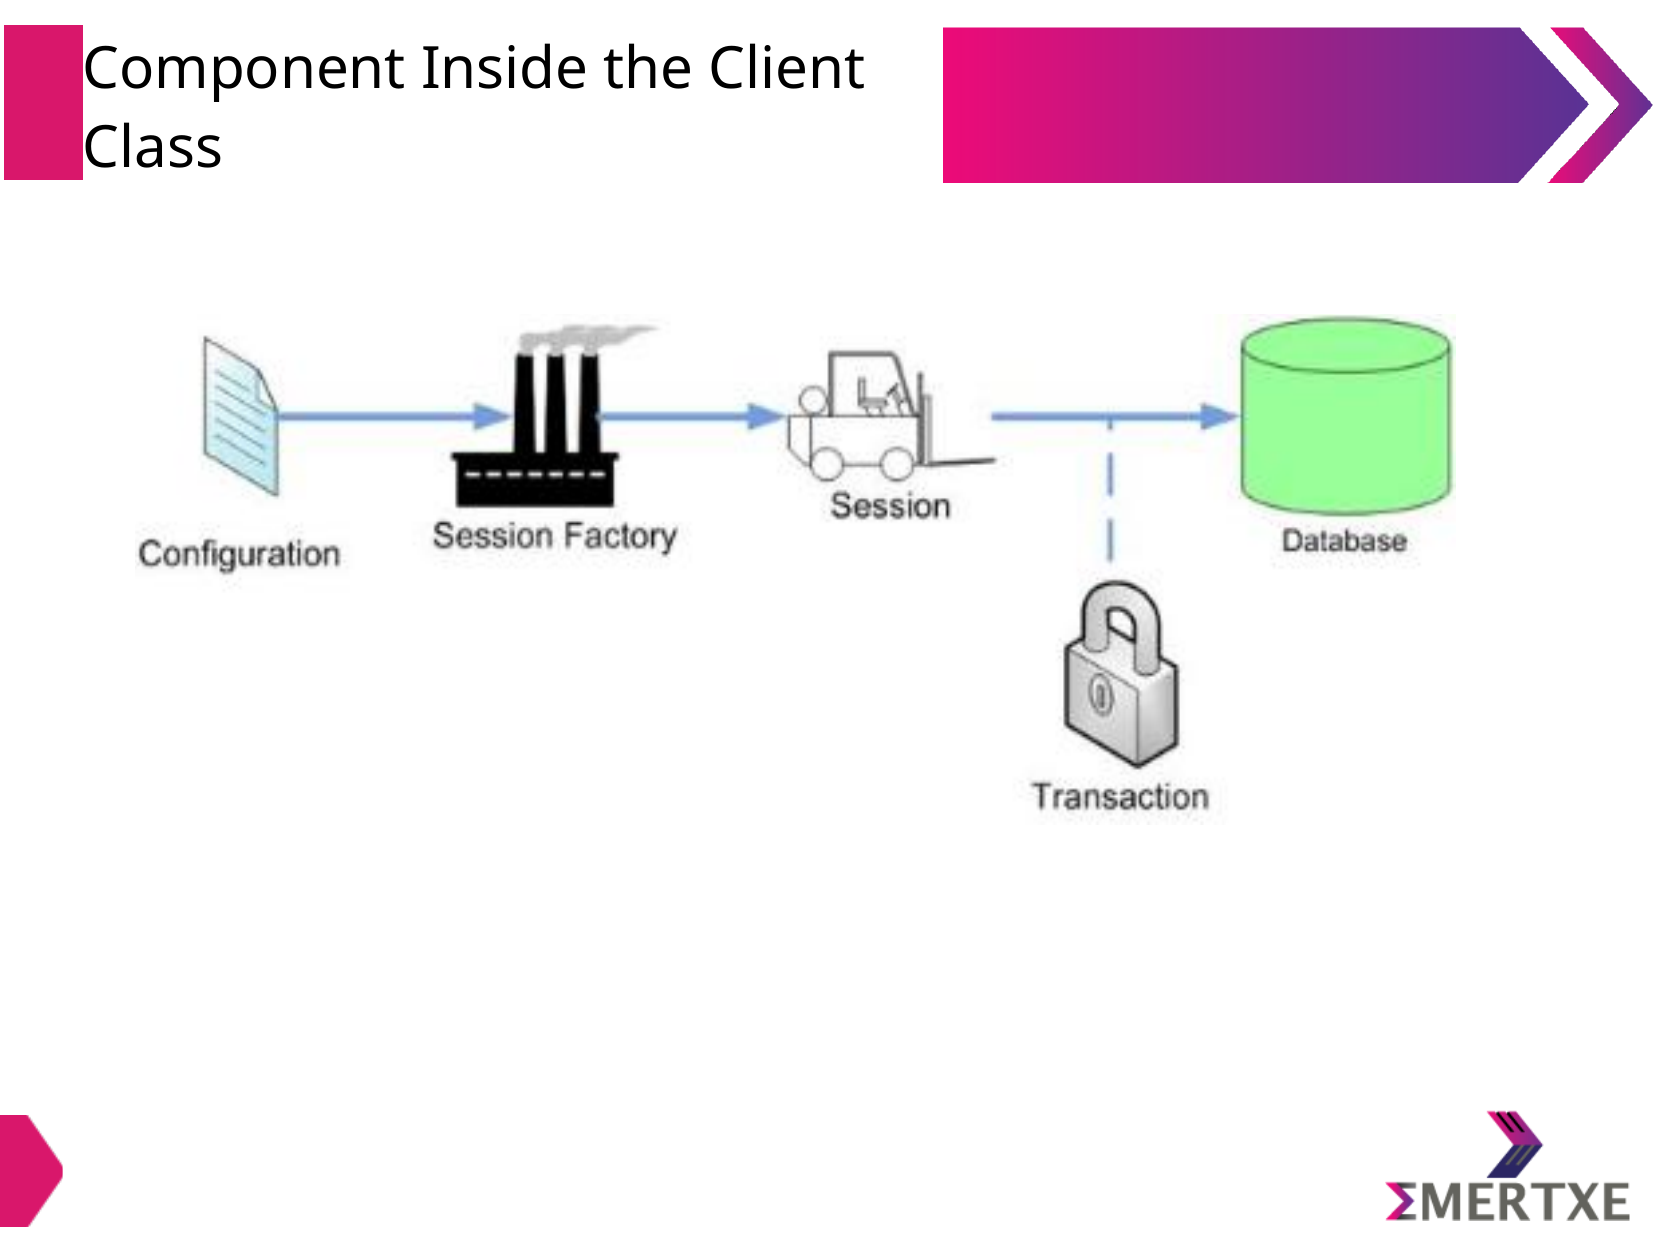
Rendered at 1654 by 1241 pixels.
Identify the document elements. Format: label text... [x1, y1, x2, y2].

picture [1385, 1107, 1631, 1221]
picture [1571, 27, 1653, 183]
picture [135, 314, 1456, 826]
title Component Inside the Client Class [82, 2, 1571, 210]
